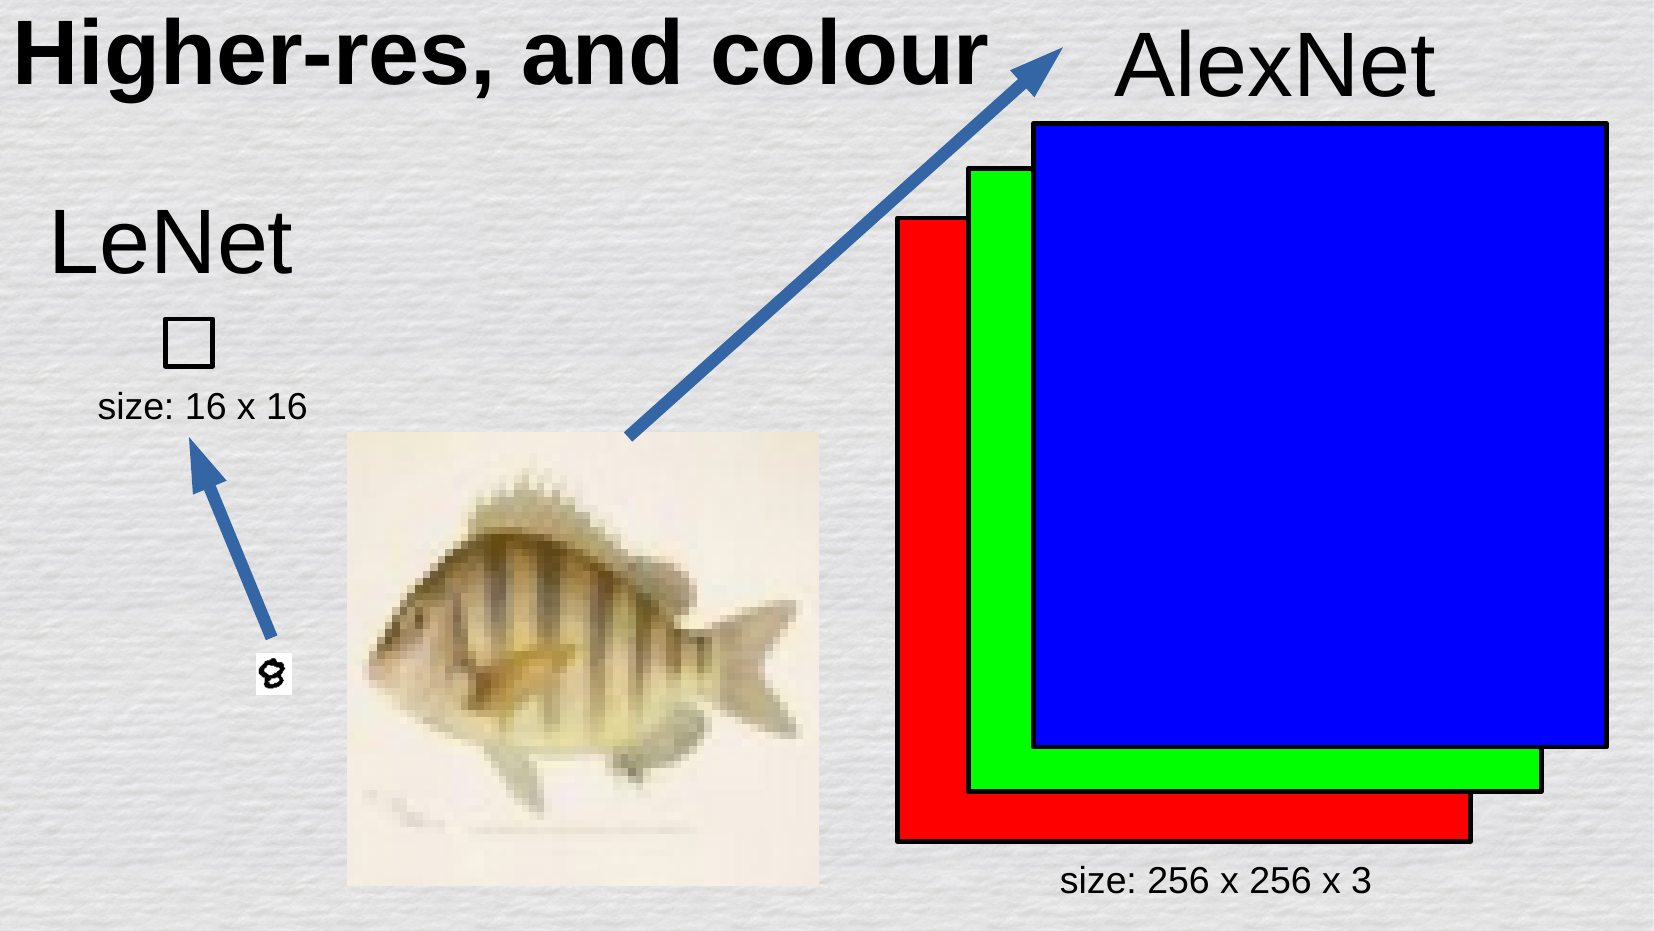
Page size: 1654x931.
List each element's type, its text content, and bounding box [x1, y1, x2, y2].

title AlexNet [1074, 11, 1477, 119]
text_box size: 16 x 16 [82, 377, 343, 477]
text_box size: 256 x 256 x 3 [1045, 852, 1406, 910]
title LeNet [0, 188, 355, 296]
picture [0, 0, 1654, 931]
text_box [897, 123, 1607, 842]
title Higher-res, and colour [0, 0, 1016, 107]
